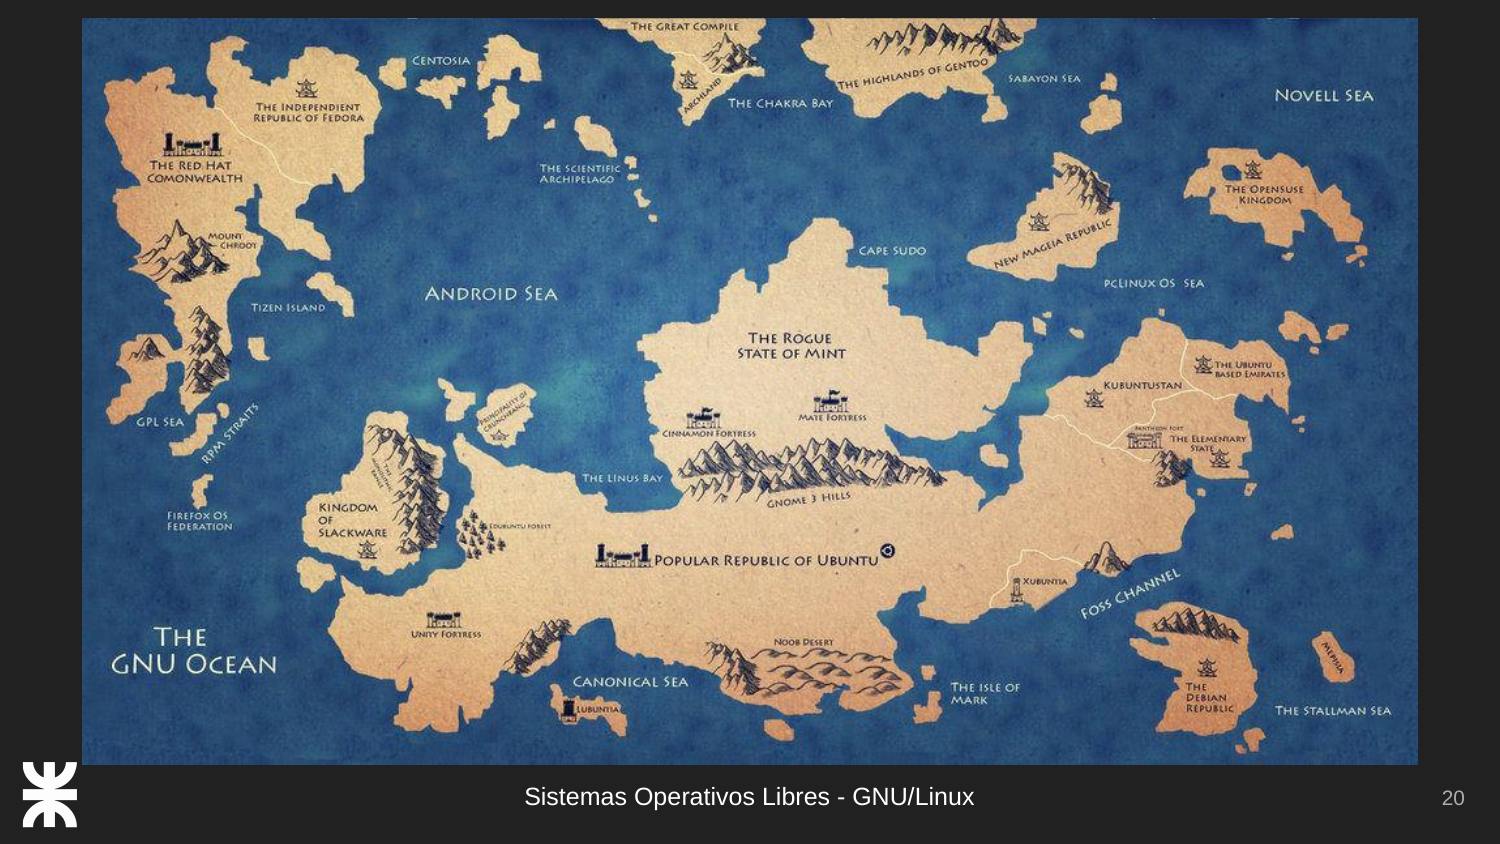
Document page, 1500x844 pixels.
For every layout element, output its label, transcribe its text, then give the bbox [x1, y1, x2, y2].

slide_number <number> [1389, 764, 1480, 830]
picture [82, 18, 1418, 765]
title Sistemas Operativos Libres - GNU/Linux [254, 748, 1246, 843]
picture [22, 762, 77, 829]
